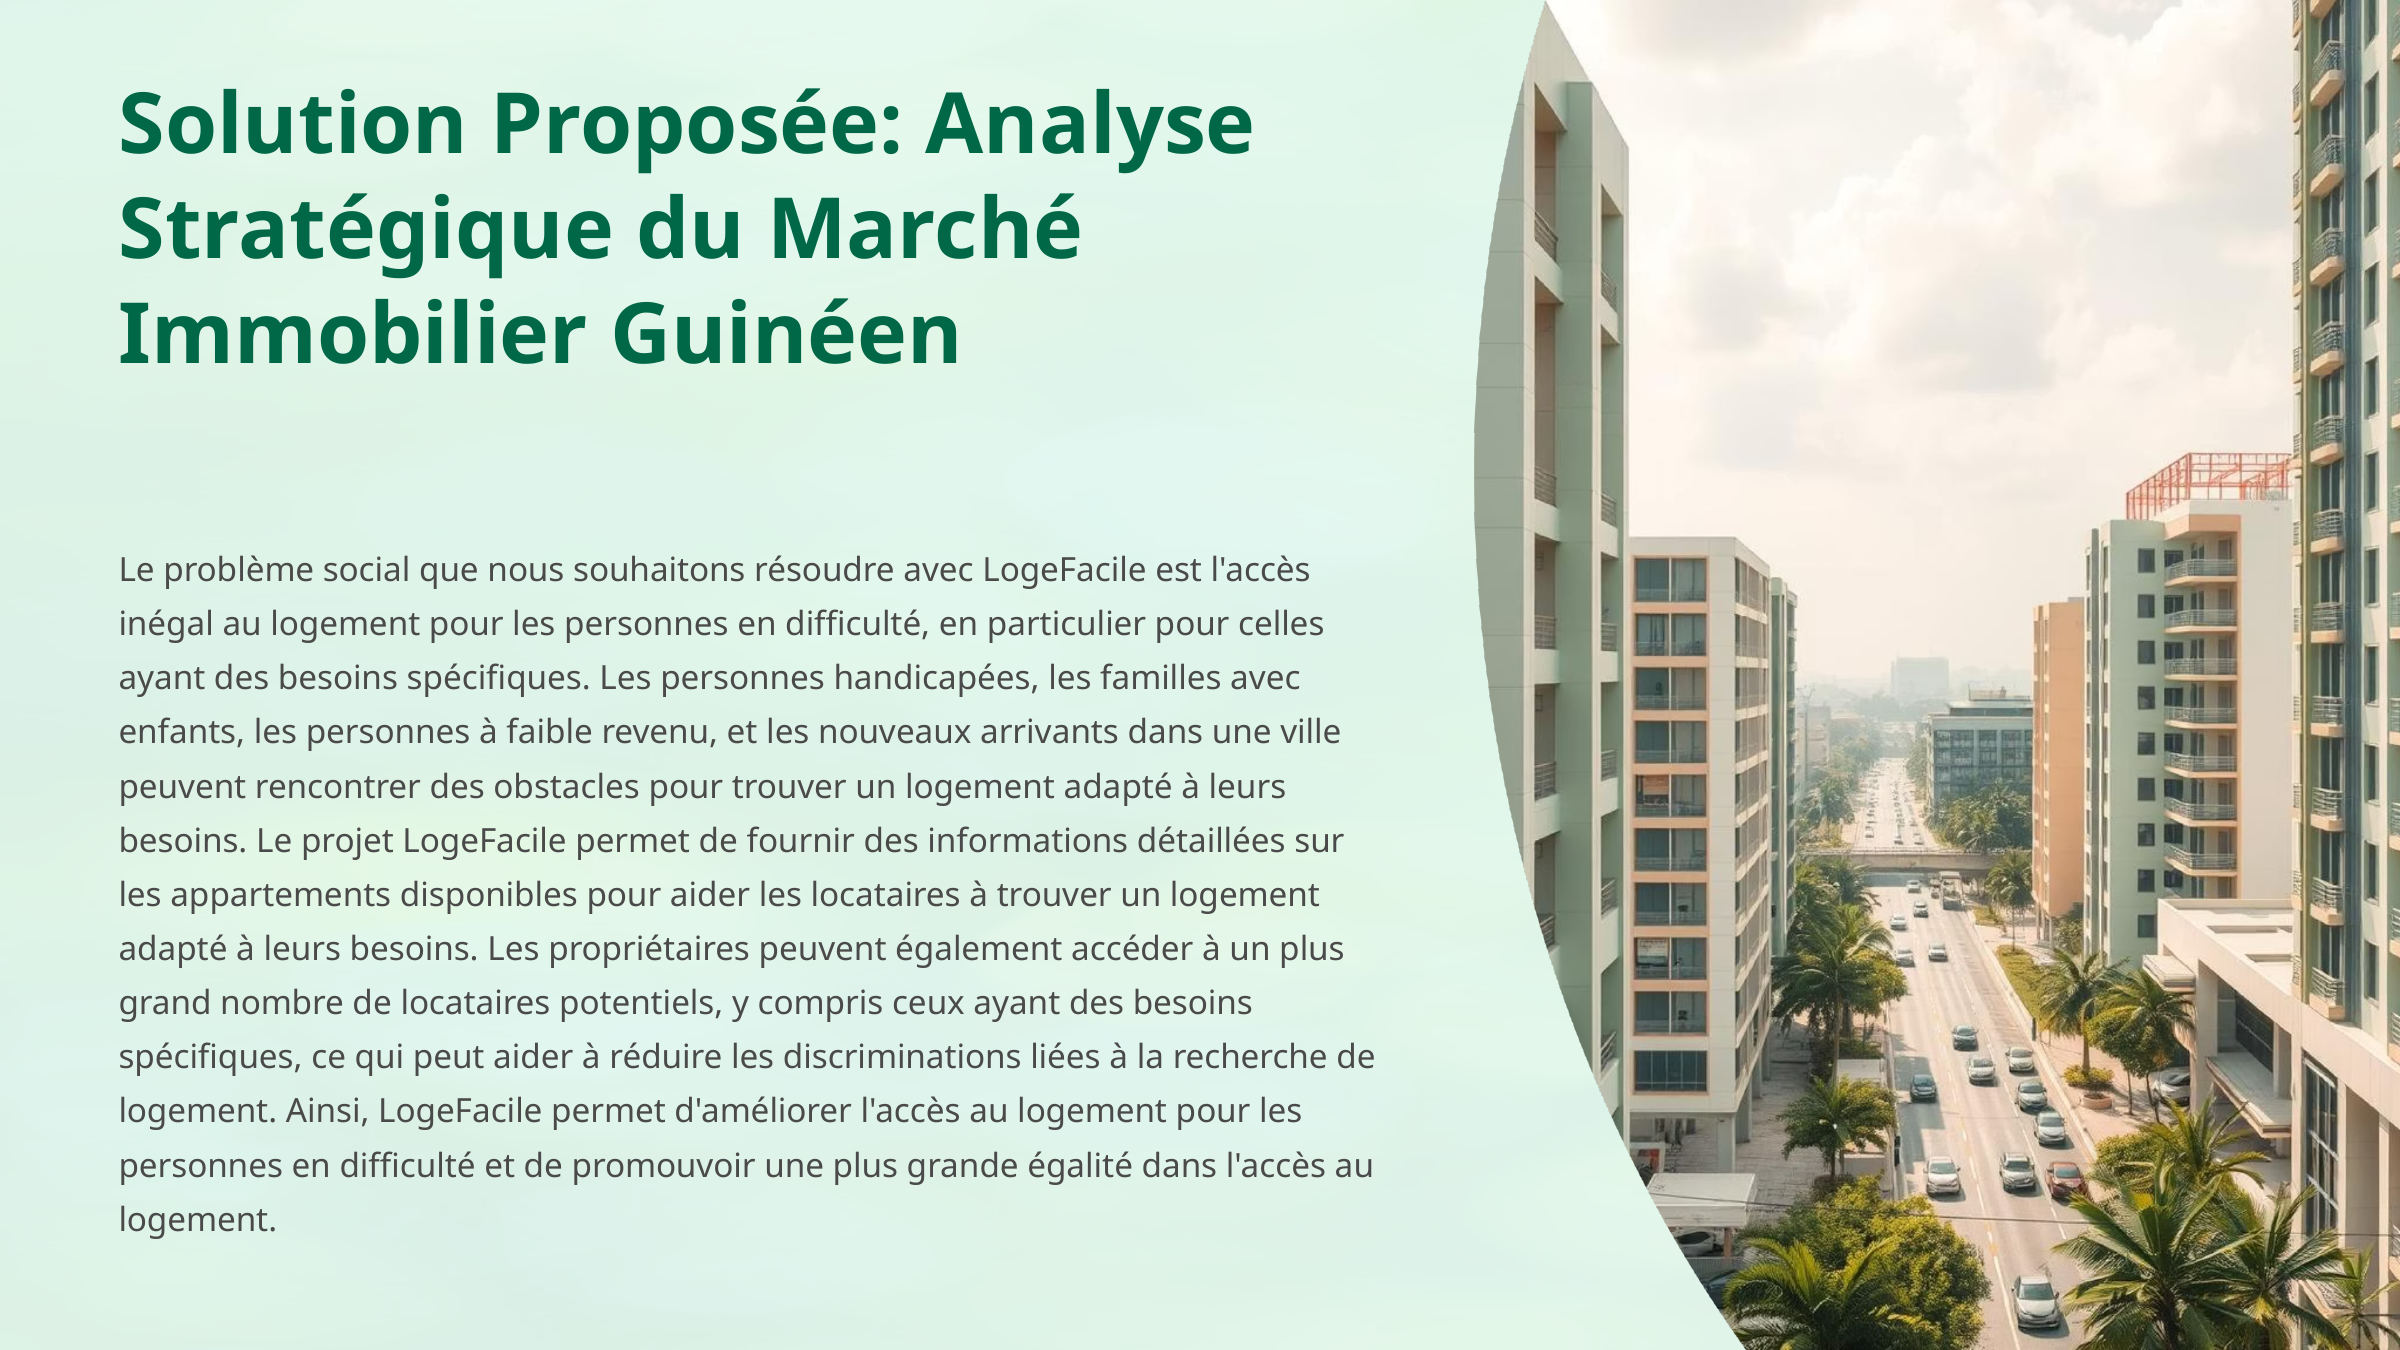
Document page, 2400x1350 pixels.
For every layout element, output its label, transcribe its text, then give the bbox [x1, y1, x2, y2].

text_box Le problème social que nous souhaitons résoudre avec LogeFacile est l'accès inégal au logement pour les personnes en difficulté, en particulier pour celles ayant des besoins spécifiques. Les personnes handicapées, les familles avec enfants, les personnes à faible revenu, et les nouveaux arrivants dans une ville peuvent rencontrer des obstacles pour trouver un logement adapté à leurs besoins. Le projet LogeFacile permet de fournir des informations détaillées sur les appartements disponibles pour aider les locataires à trouver un logement adapté à leurs besoins. Les propriétaires peuvent également accéder à un plus grand nombre de locataires potentiels, y compris ceux ayant des besoins spécifiques, ce qui peut aider à réduire les discriminations liées à la recherche de logement. Ainsi, LogeFacile permet d'améliorer l'accès au logement pour les personnes en difficulté et de promouvoir une plus grande égalité dans l'accès au logement. [118, 533, 1382, 1185]
text_box Solution Proposée: Analyse Stratégique du Marché Immobilier Guinéen [118, 64, 1382, 383]
picture [1455, 0, 2400, 1350]
